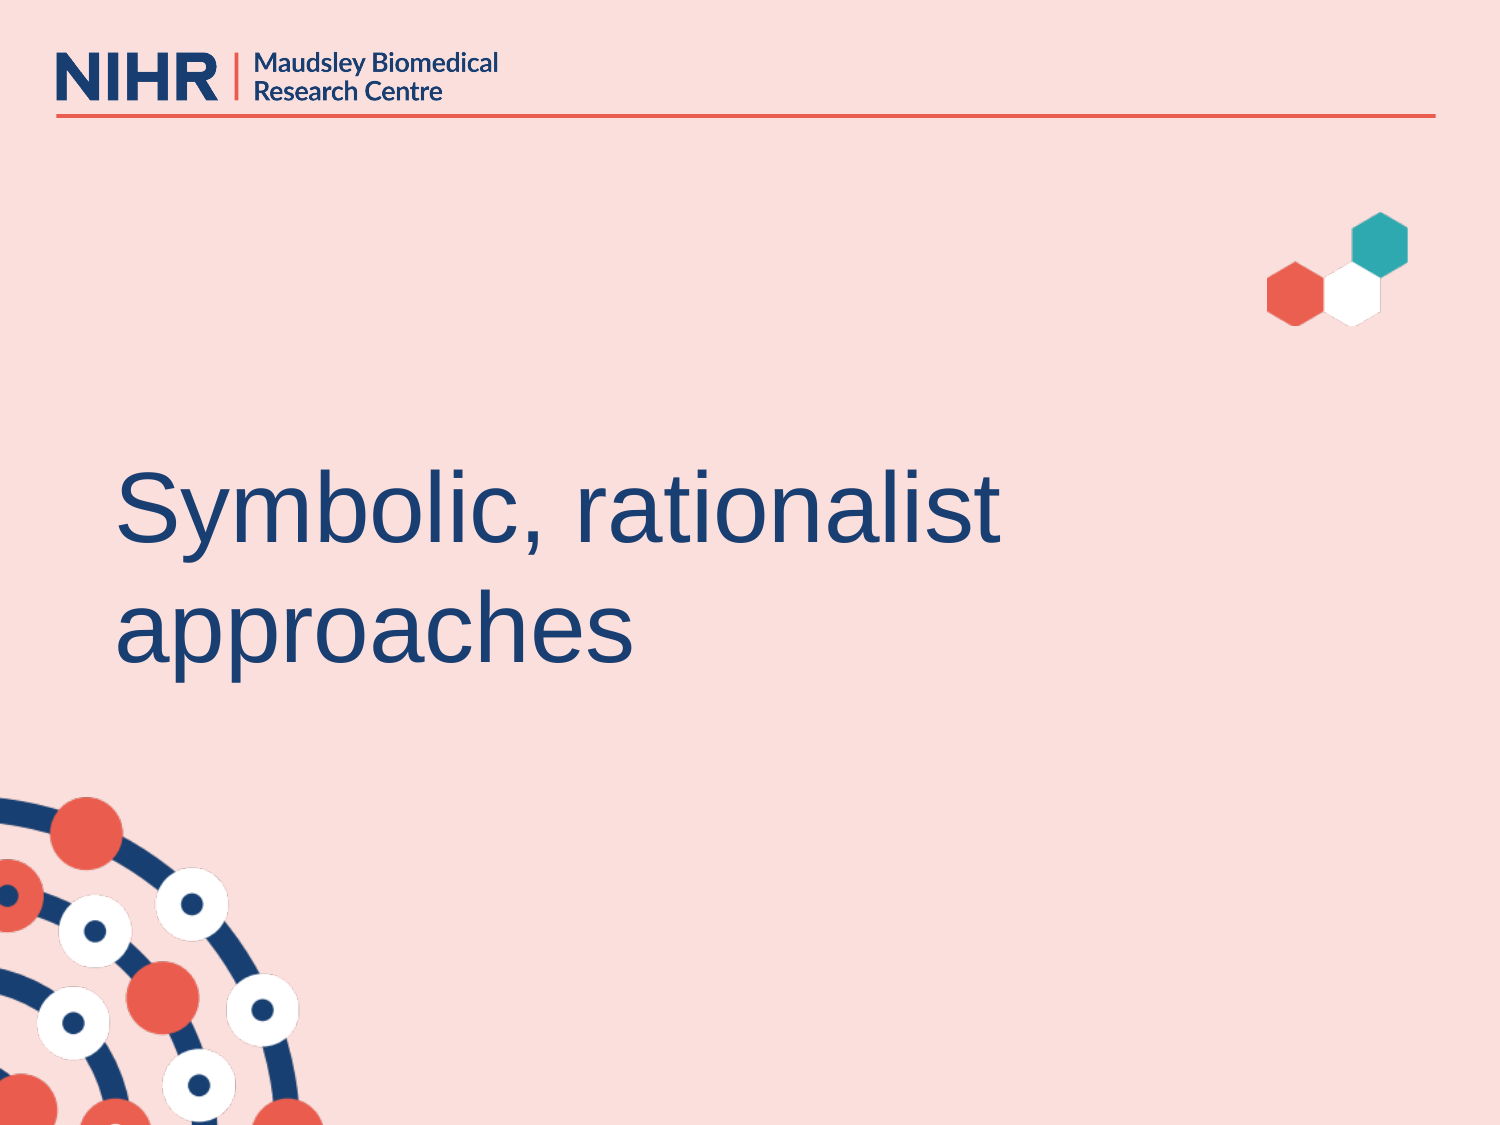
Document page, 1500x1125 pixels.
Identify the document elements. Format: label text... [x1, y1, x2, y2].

title Symbolic, rationalist approaches [99, 453, 1393, 672]
picture [26, 17, 527, 136]
